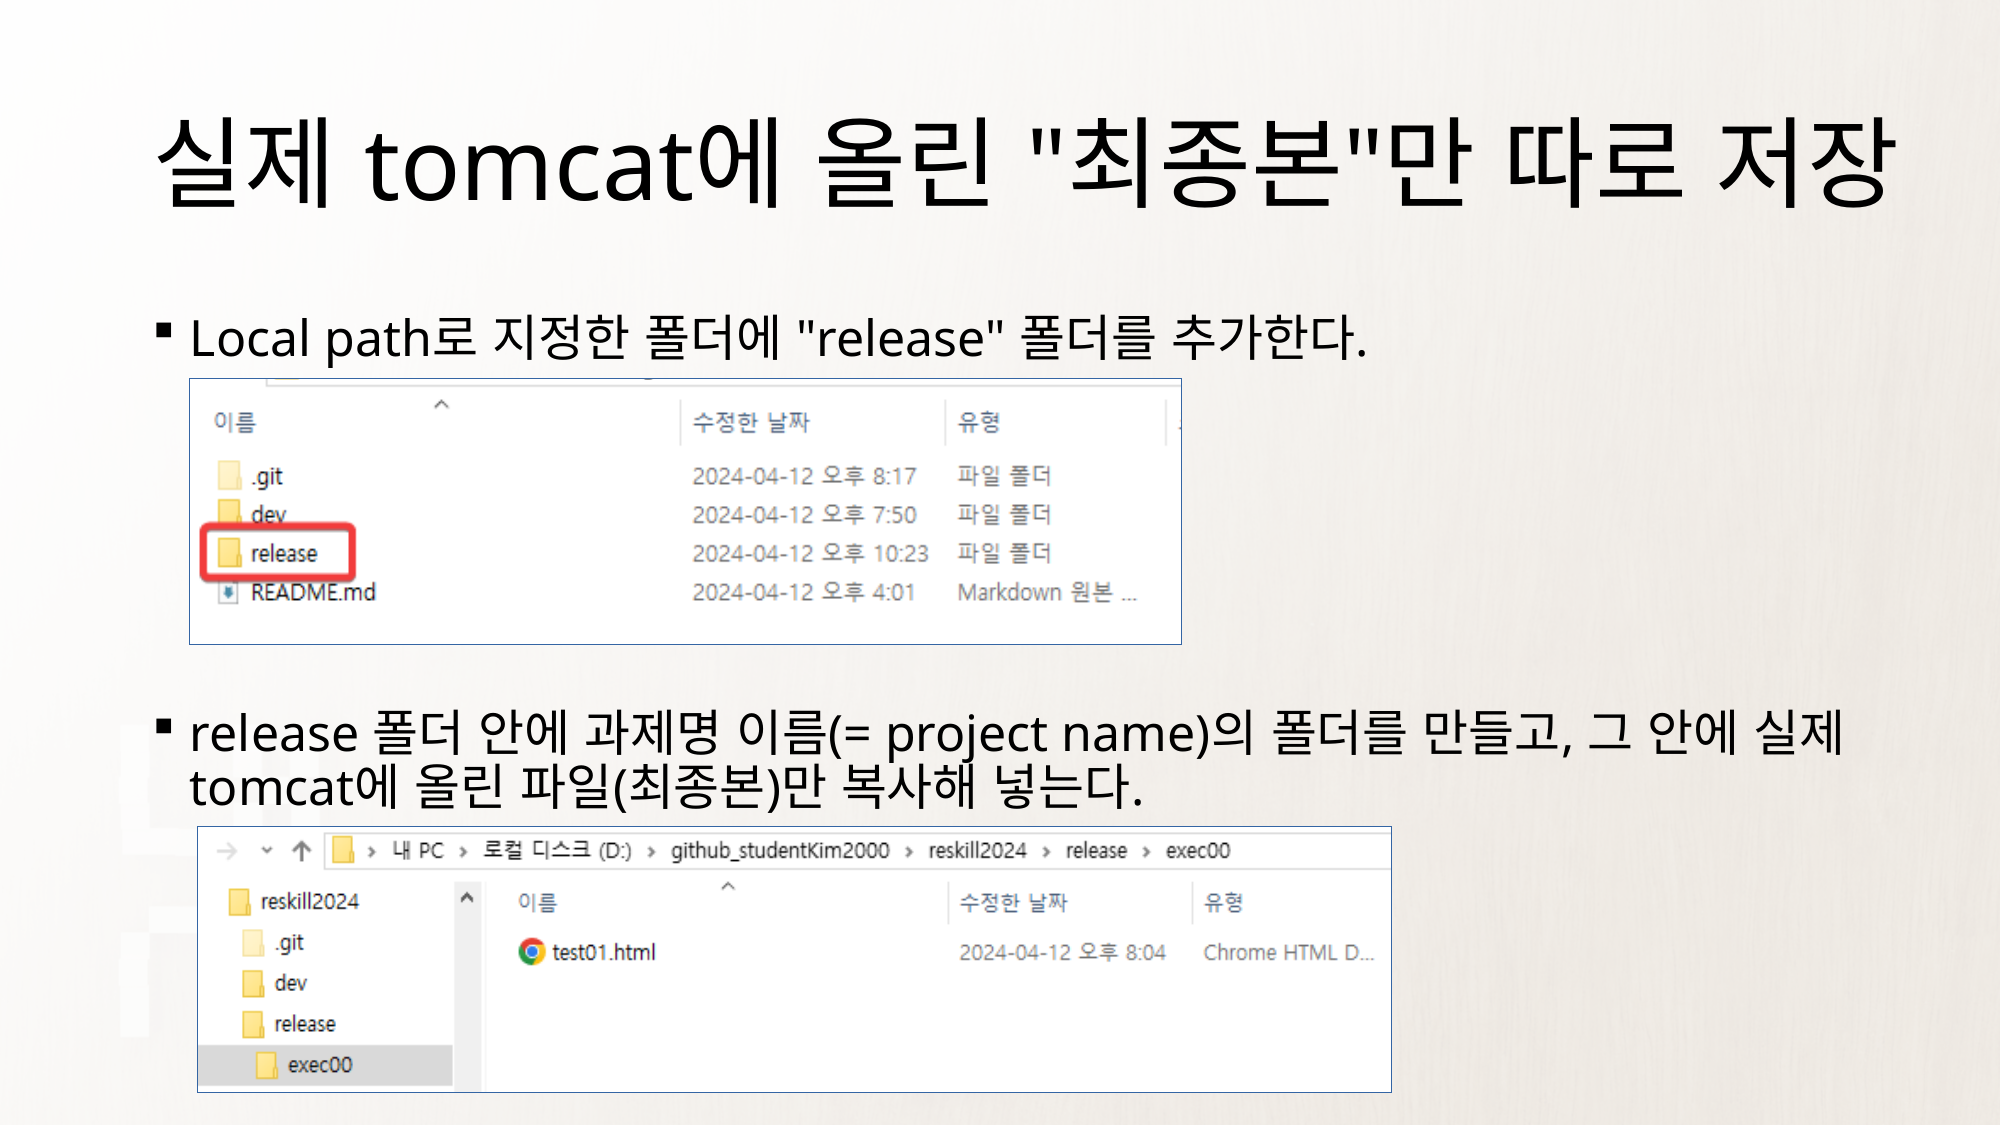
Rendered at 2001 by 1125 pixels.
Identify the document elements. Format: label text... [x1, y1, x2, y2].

list release 폴더 안에 과제명 이름(= project name)의 폴더를 만들고, 그 안에 실제 tomcat에 올린 파일(최종본)만 복사해 넣는다. [137, 701, 2000, 798]
list Local path로 지정한 폴더에 "release" 폴더를 추가한다. [137, 305, 2000, 402]
picture [197, 826, 1392, 1093]
picture [189, 378, 1182, 645]
title 실제 tomcat에 올린 "최종본"만 따로 저장 [137, 59, 1949, 278]
